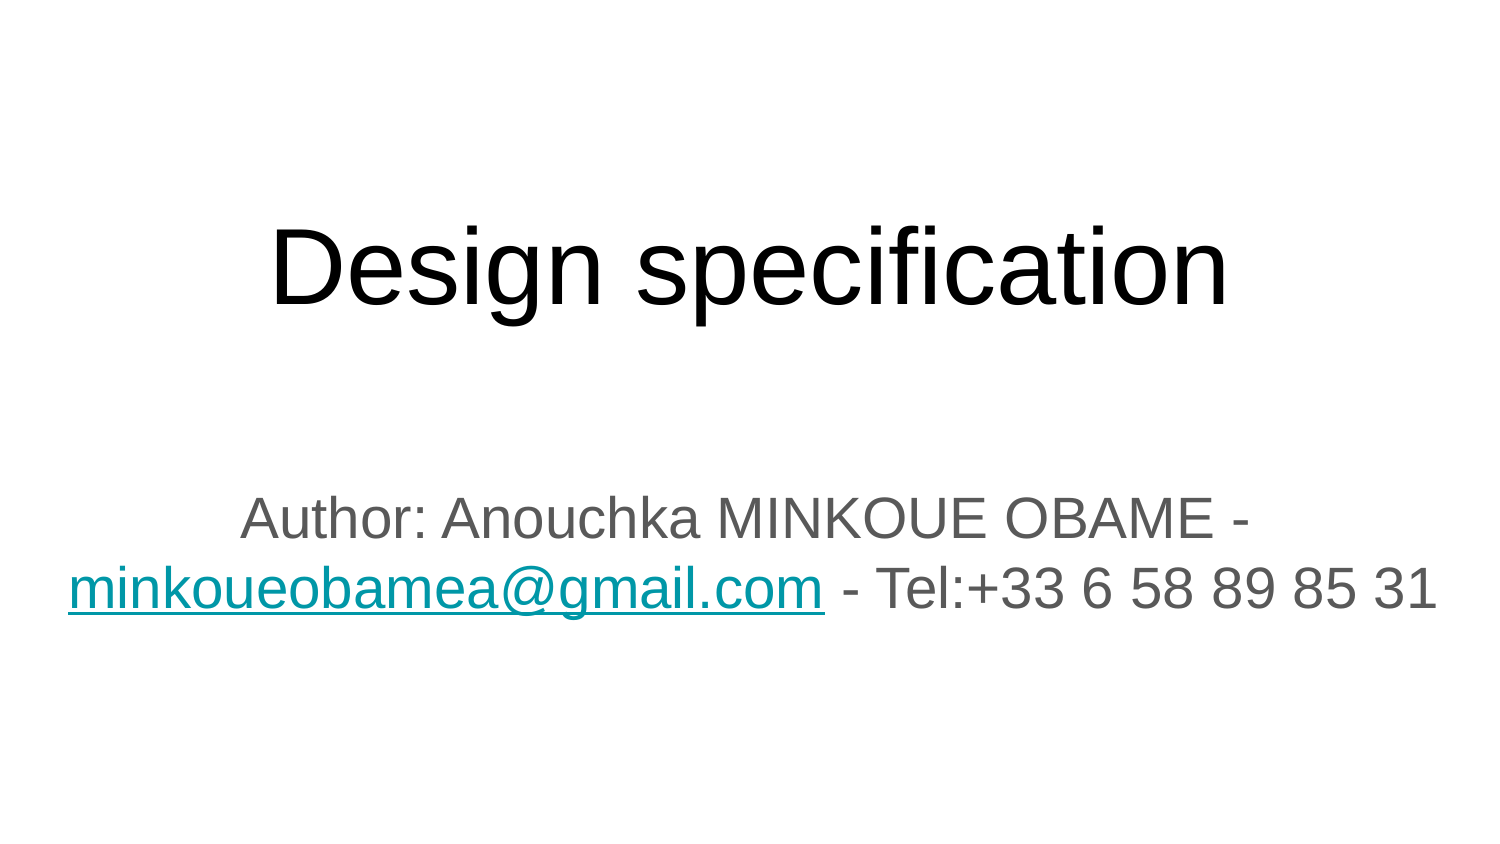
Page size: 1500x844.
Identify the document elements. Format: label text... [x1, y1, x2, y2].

title Design specification [51, 122, 1449, 342]
subtitle Author: Anouchka MINKOUE OBAME - minkoueobamea@gmail.com - Tel:+33 6 58 89 85 31 [19, 464, 1489, 595]
